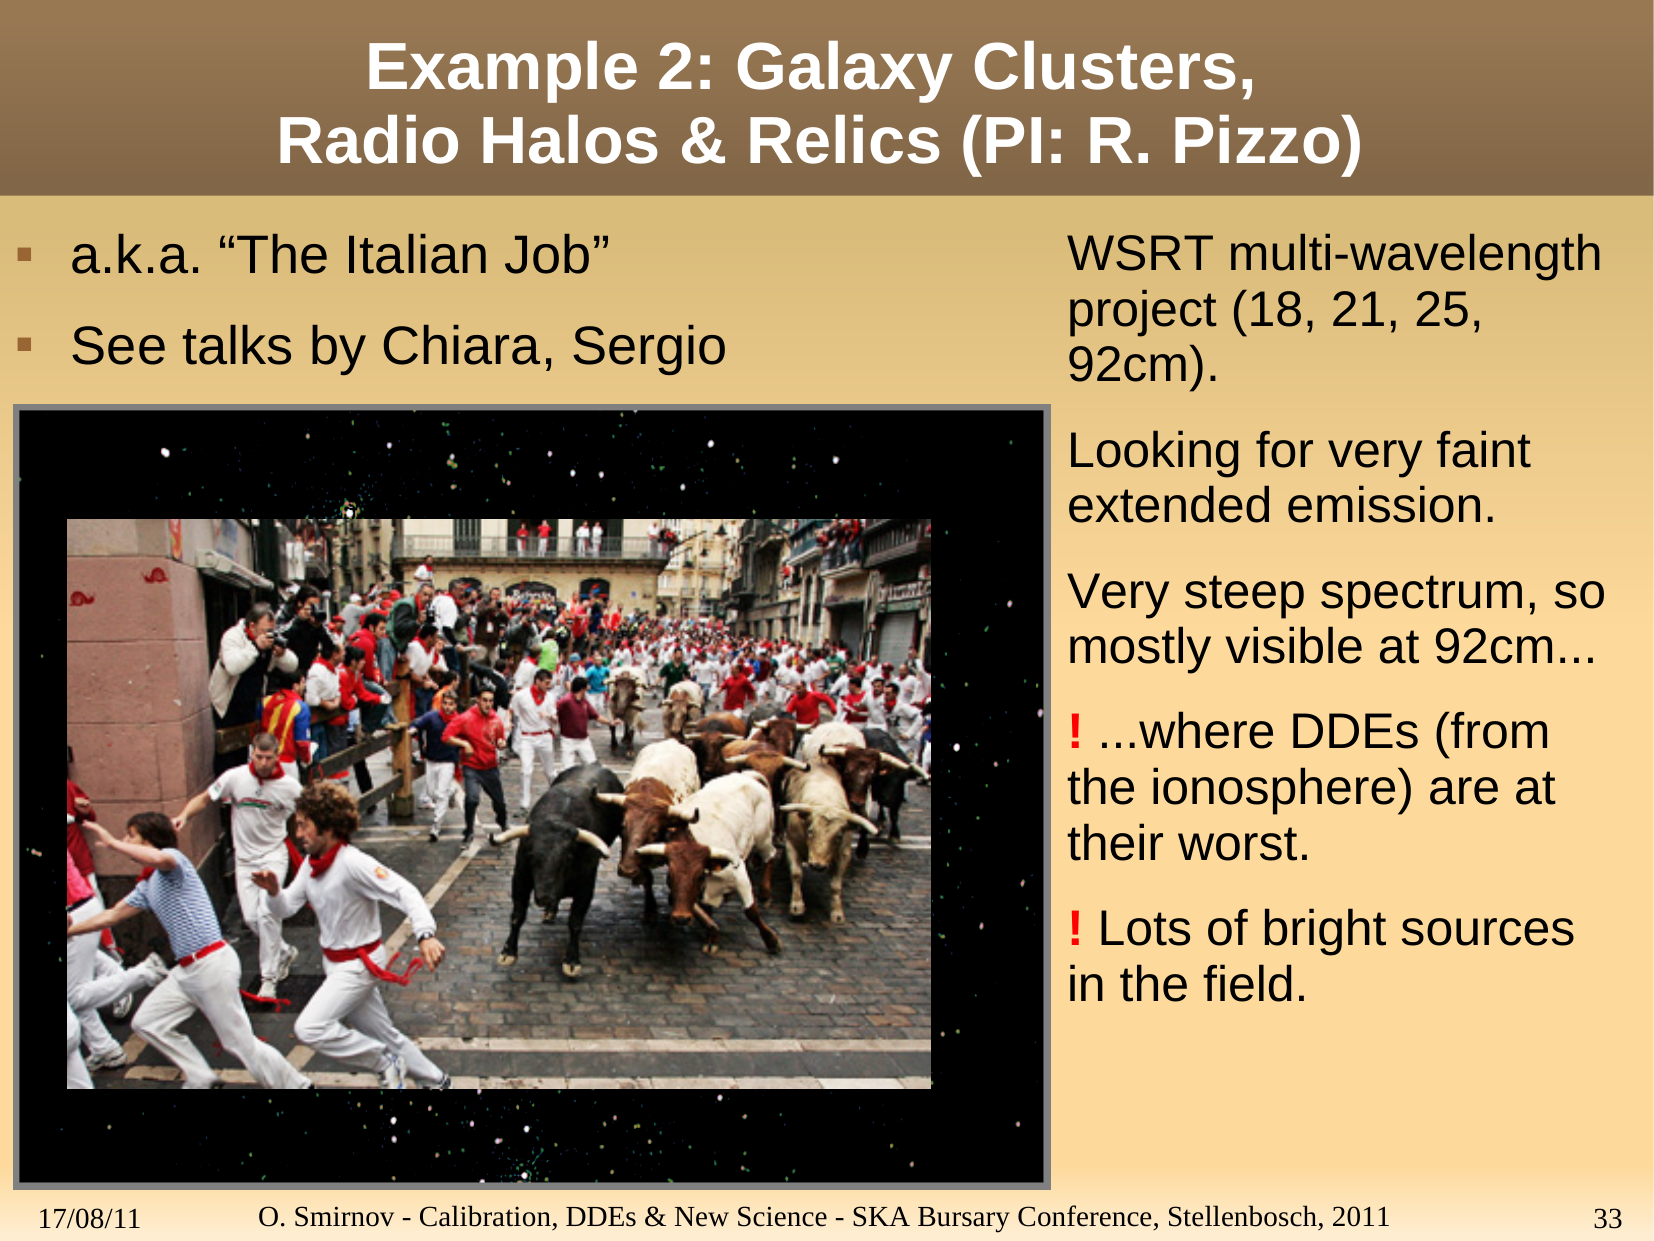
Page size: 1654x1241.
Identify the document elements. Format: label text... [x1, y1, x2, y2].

picture [0, 0, 1654, 1241]
list a.k.a. “The Italian Job” See talks by Chiara, Sergio [0, 225, 1013, 376]
list WSRT multi-wavelength project (18, 21, 25, 92cm). Looking for very faint extended emission. Very steep spectrum, so mostly visible at 92cm... ! ...where DDEs (from the ionosphere) are at their worst. ! Lots of bright sources in the field. [1067, 225, 1623, 1098]
title Example 2: Galaxy Clusters, Radio Halos & Relics (PI: R. Pizzo) [76, 7, 1565, 200]
